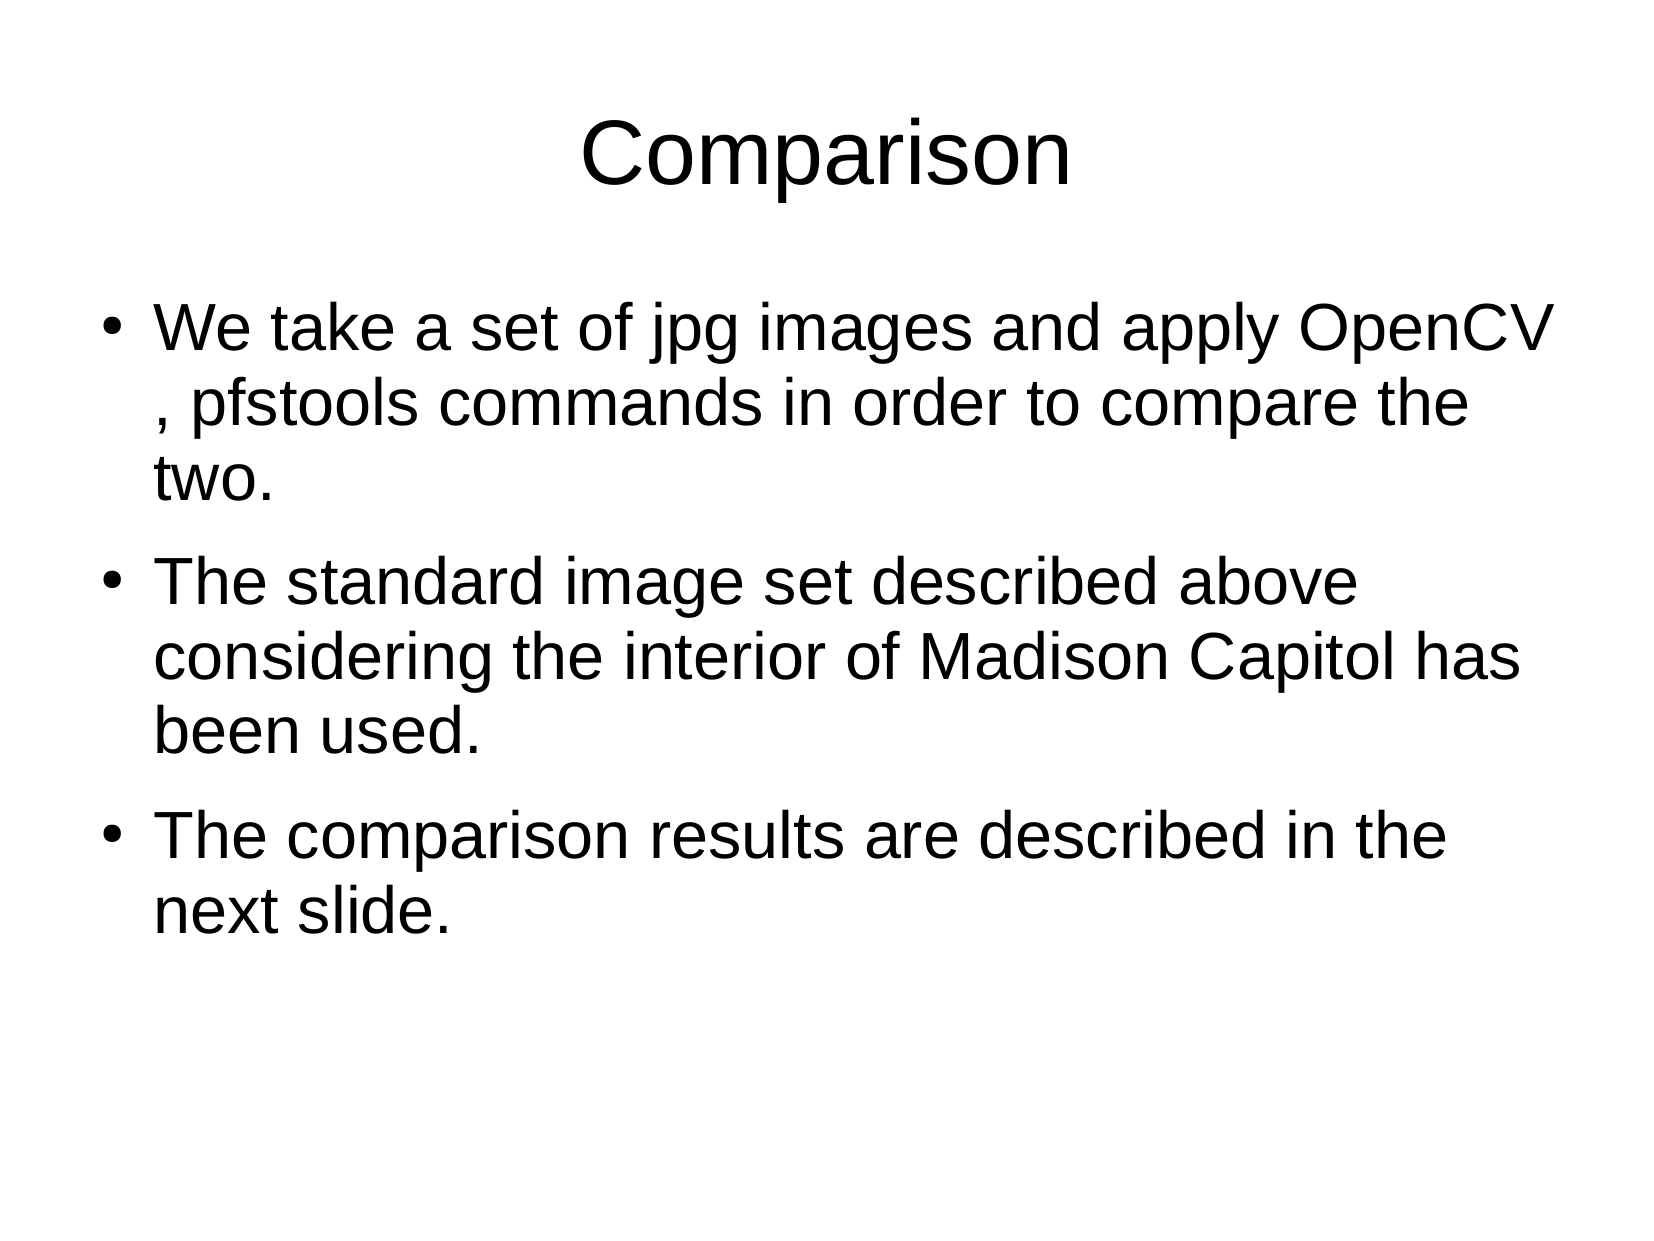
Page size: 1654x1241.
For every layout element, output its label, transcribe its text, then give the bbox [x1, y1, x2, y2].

title Comparison [82, 49, 1571, 257]
list We take a set of jpg images and apply OpenCV , pfstools commands in order to compare the two. The standard image set described above considering the interior of Madison Capitol has been used. The comparison results are described in the next slide. [82, 290, 1571, 1010]
